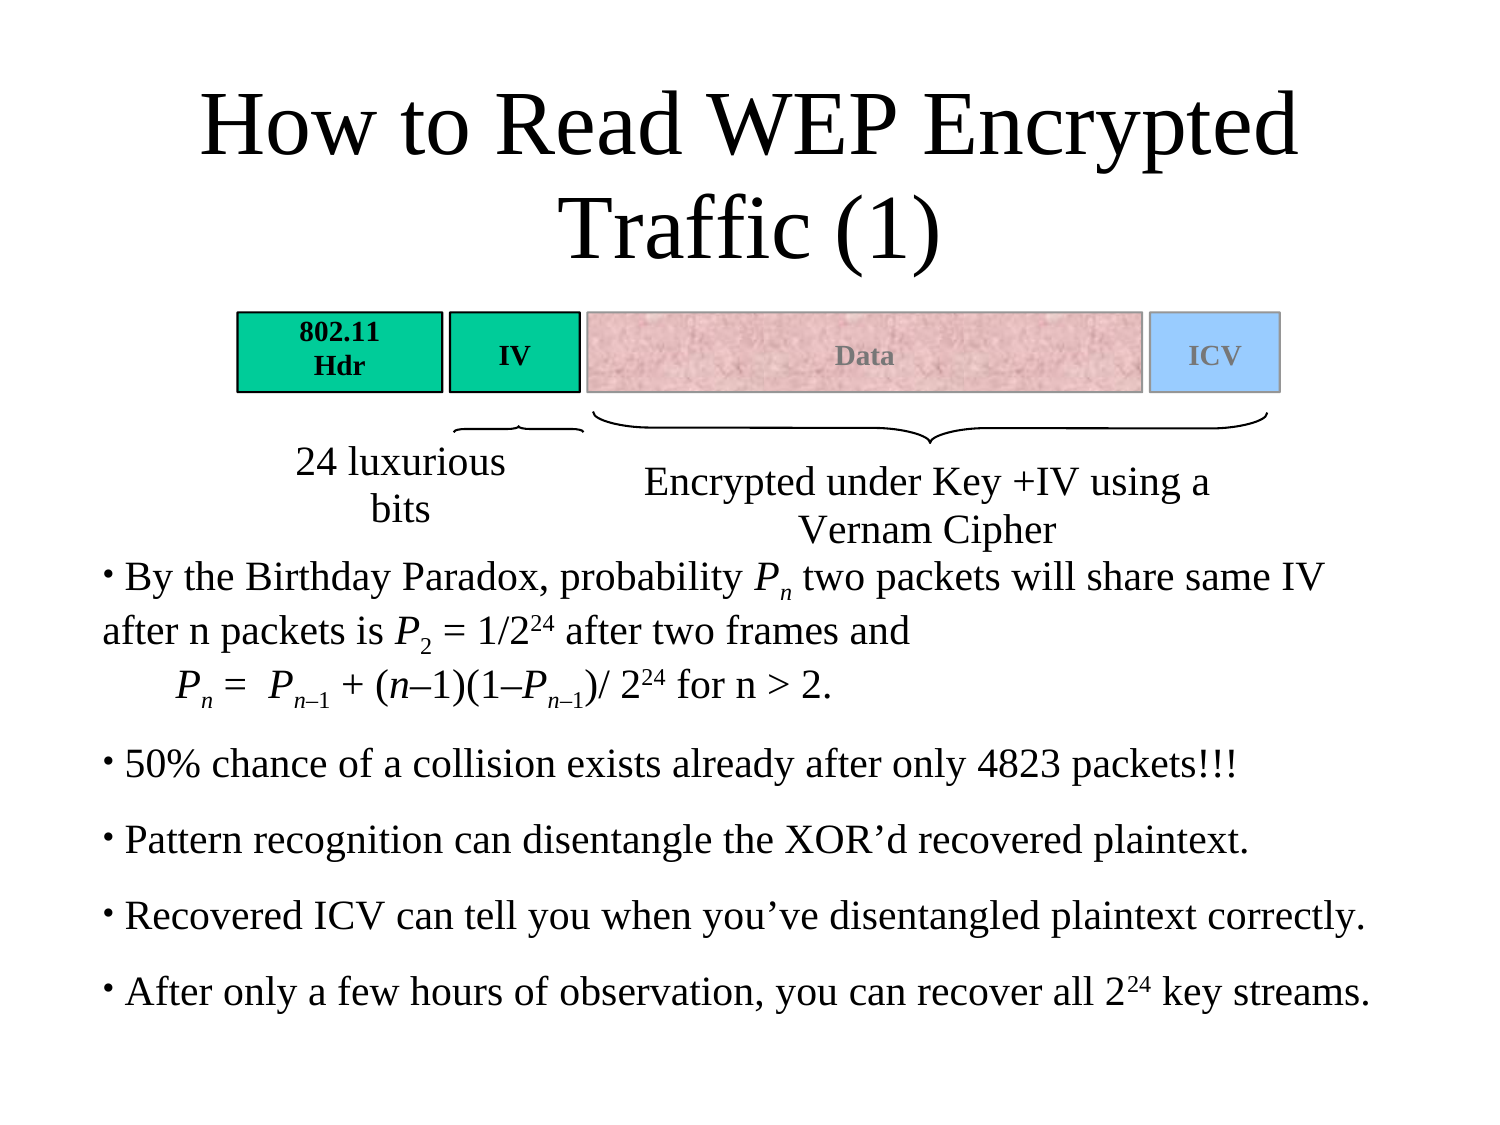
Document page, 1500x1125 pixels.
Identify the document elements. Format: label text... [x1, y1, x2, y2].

text_box IV [462, 331, 568, 380]
text_box 24 luxurious bits [249, 429, 552, 541]
text_box [237, 312, 443, 393]
text_box [1149, 312, 1280, 393]
text_box By the Birthday Paradox, probability Pn two packets will share same IV after n packets is P2 = 1/224 after two frames and Pn = Pn–1 + (n–1)(1–Pn–1)/ 224 for n > 2. 50% chance of a collision exists already after only 4823 packets!!! Pattern recognition can disentangle the XOR’d recovered plaintext. Recovered ICV can tell you when you’ve disentangled plaintext correctly. After only a few hours of observation, you can recover all 224 key streams. [87, 540, 1388, 1022]
title How to Read WEP Encrypted Traffic (1) [112, 62, 1388, 287]
text_box Data [781, 331, 949, 380]
text_box Encrypted under Key +IV using a Vernam Cipher [575, 449, 1280, 561]
text_box [587, 312, 1143, 393]
text_box ICV [1162, 331, 1268, 380]
text_box 802.11 Hdr [256, 307, 424, 390]
